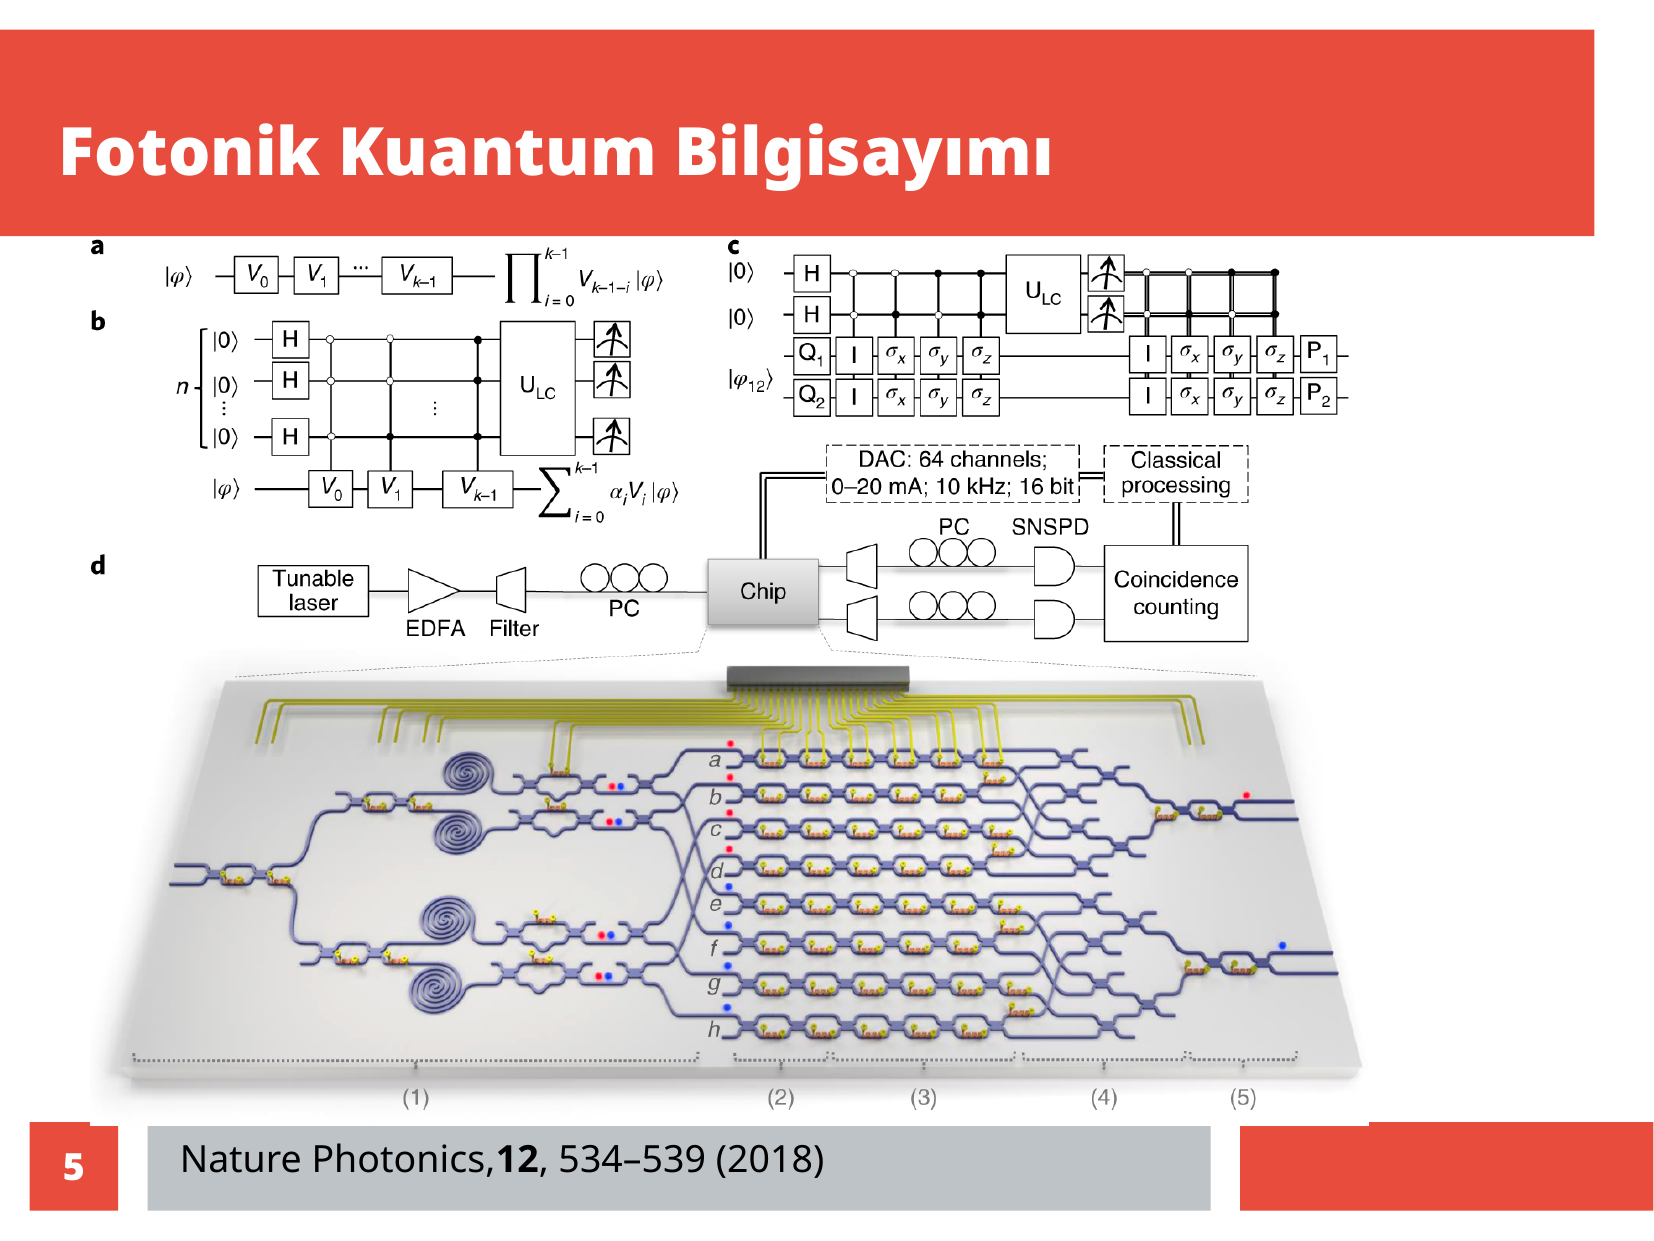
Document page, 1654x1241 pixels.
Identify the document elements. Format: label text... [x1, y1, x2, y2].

text_box Nature Photonics,12, 534–539 (2018) [165, 1125, 1216, 1227]
title Fotonik Kuantum Bilgisayımı [59, 47, 1595, 196]
picture [90, 239, 1369, 1126]
